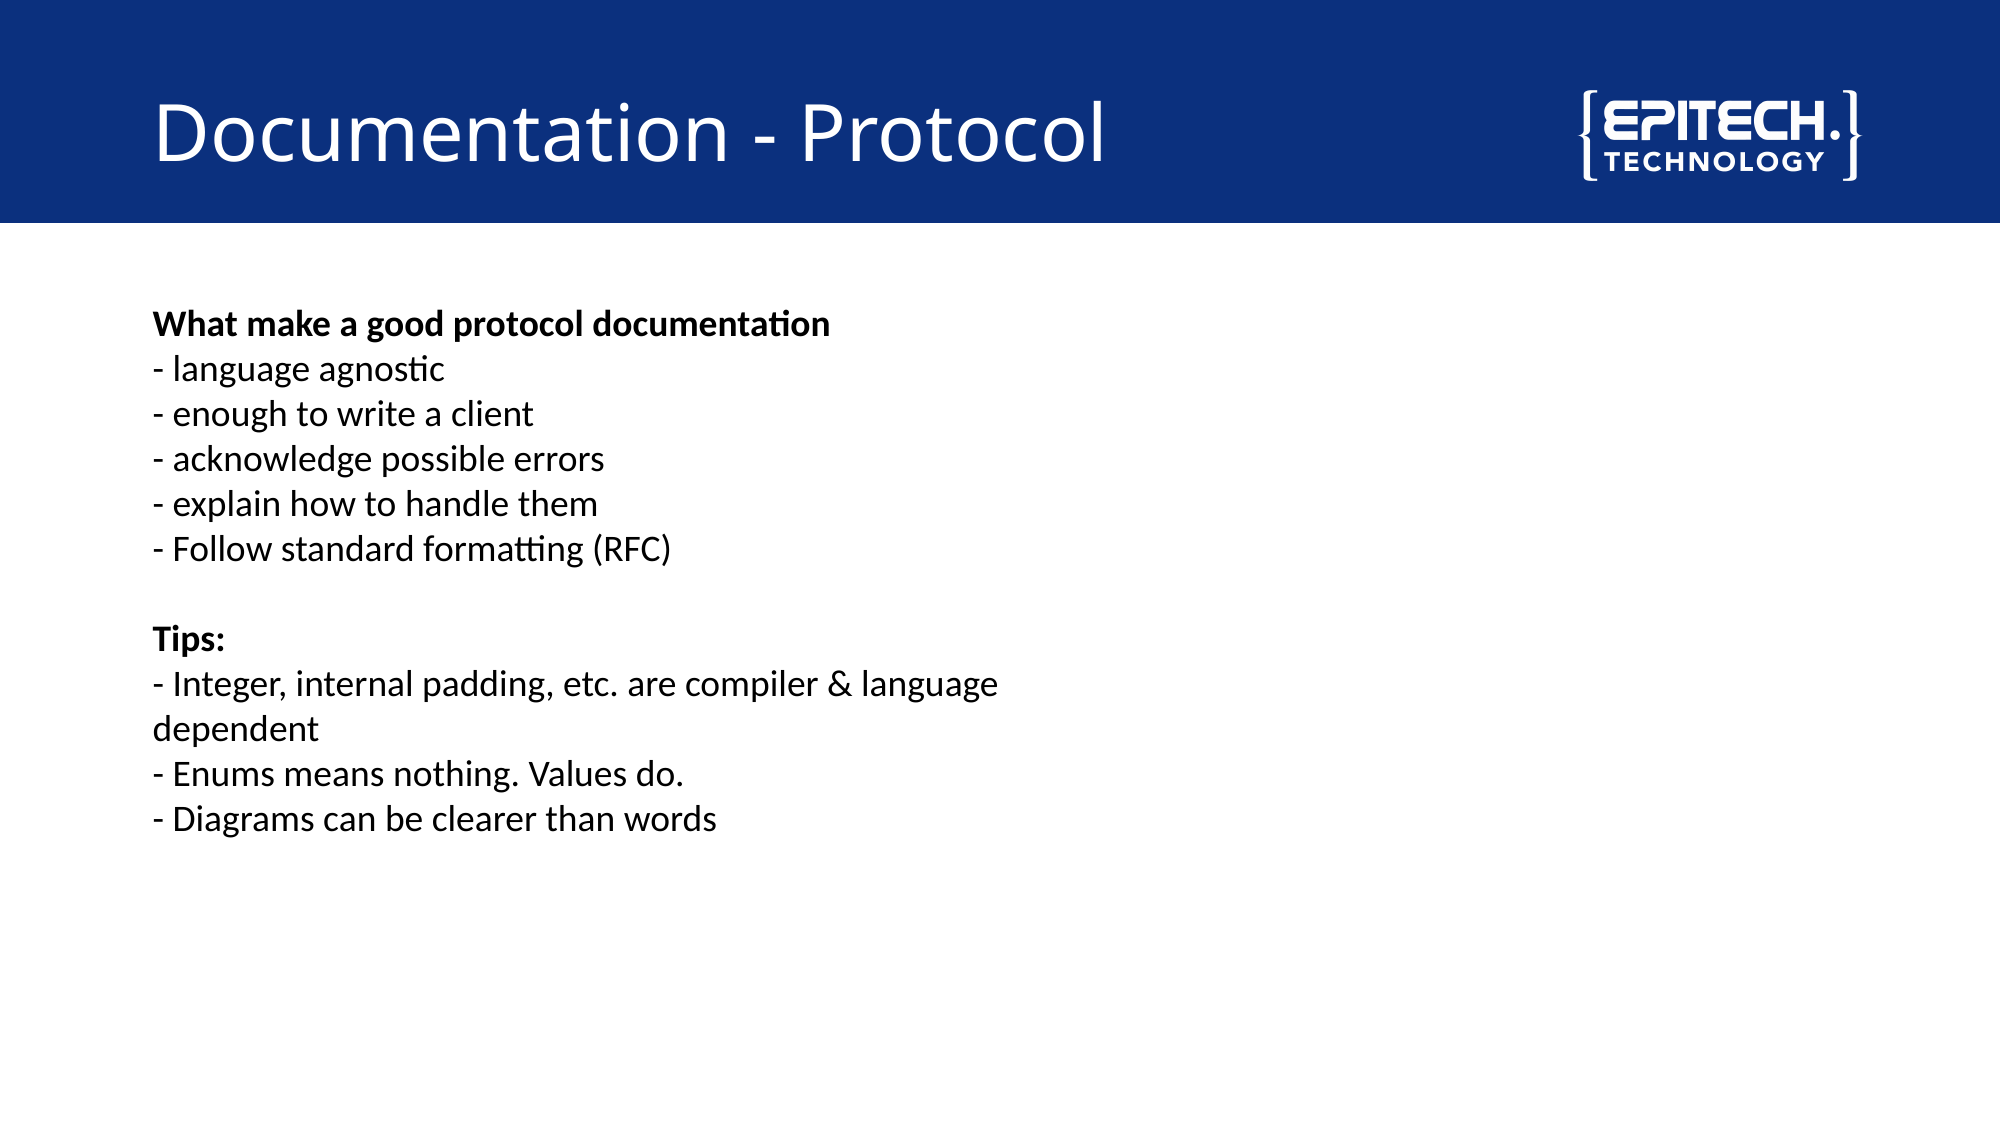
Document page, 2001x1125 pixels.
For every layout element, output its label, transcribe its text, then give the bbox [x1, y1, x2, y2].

title Documentation - Protocol [137, 59, 1863, 212]
text_box What make a good protocol documentation - language agnostic - enough to write a client - acknowledge possible errors - explain how to handle them - Follow standard formatting (RFC) Tips: - Integer, internal padding, etc. are compiler & language dependent - Enums means nothing. Values do. - Diagrams can be clearer than words [137, 291, 1046, 852]
